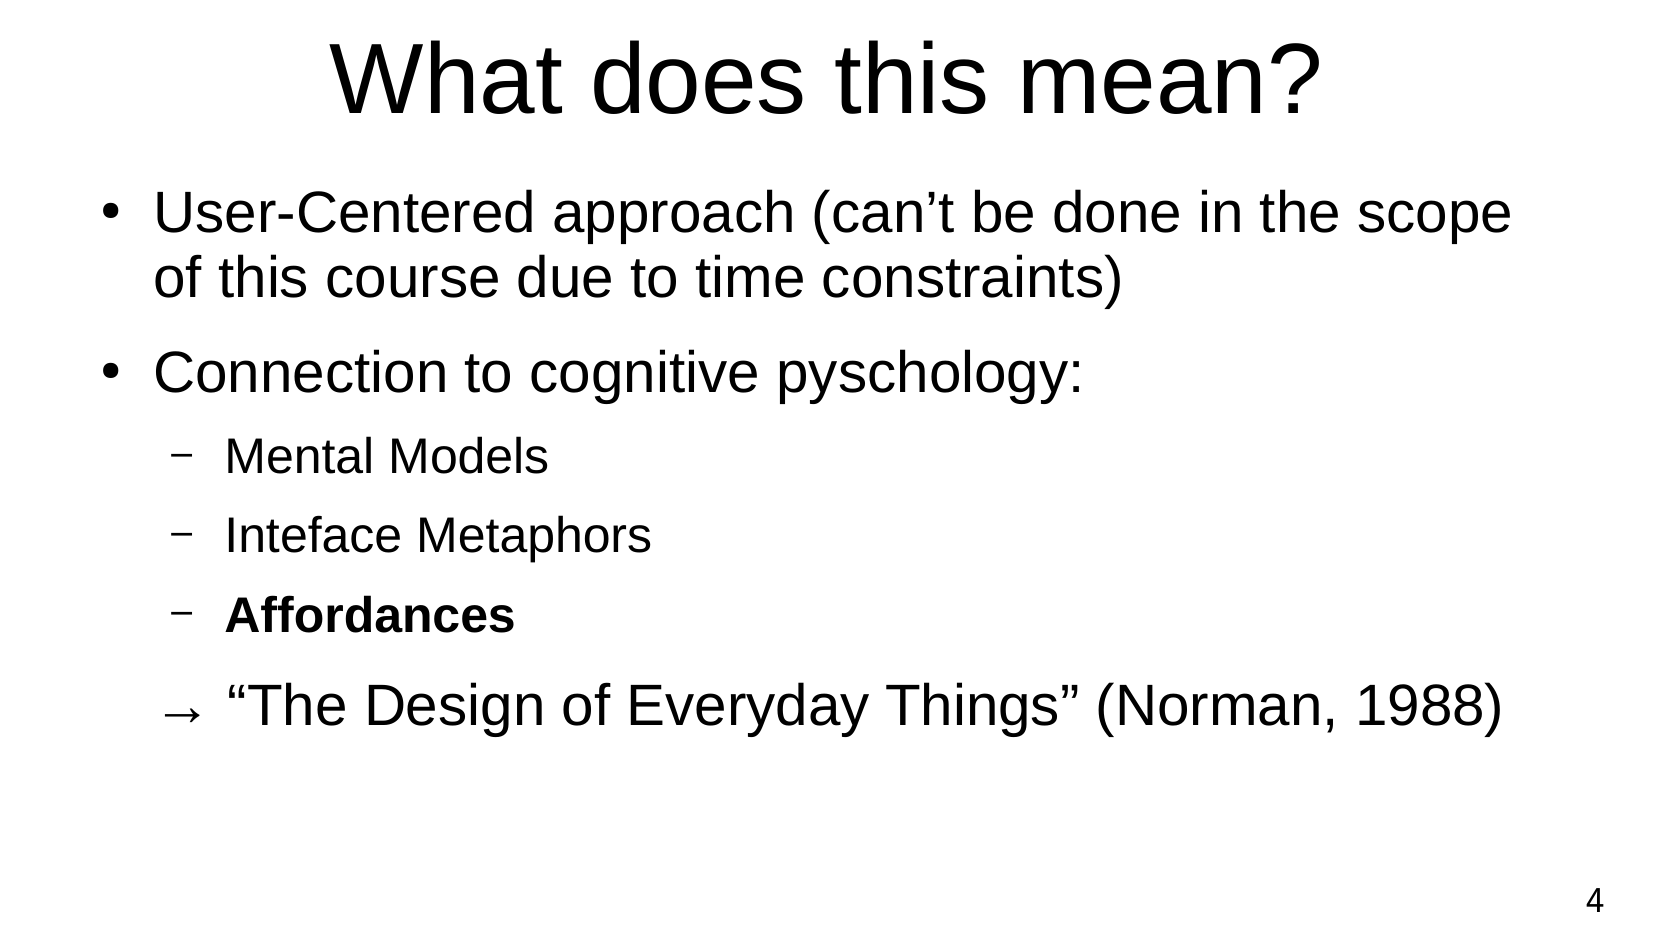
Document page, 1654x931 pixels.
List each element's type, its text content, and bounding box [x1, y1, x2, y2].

title What does this mean? [82, 1, 1571, 157]
list User-Centered approach (can’t be done in the scope of this course due to time constraints) Connection to cognitive pyschology: Mental Models Inteface Metaphors Affordances → “The Design of Everyday Things” (Norman, 1988) [82, 180, 1571, 811]
